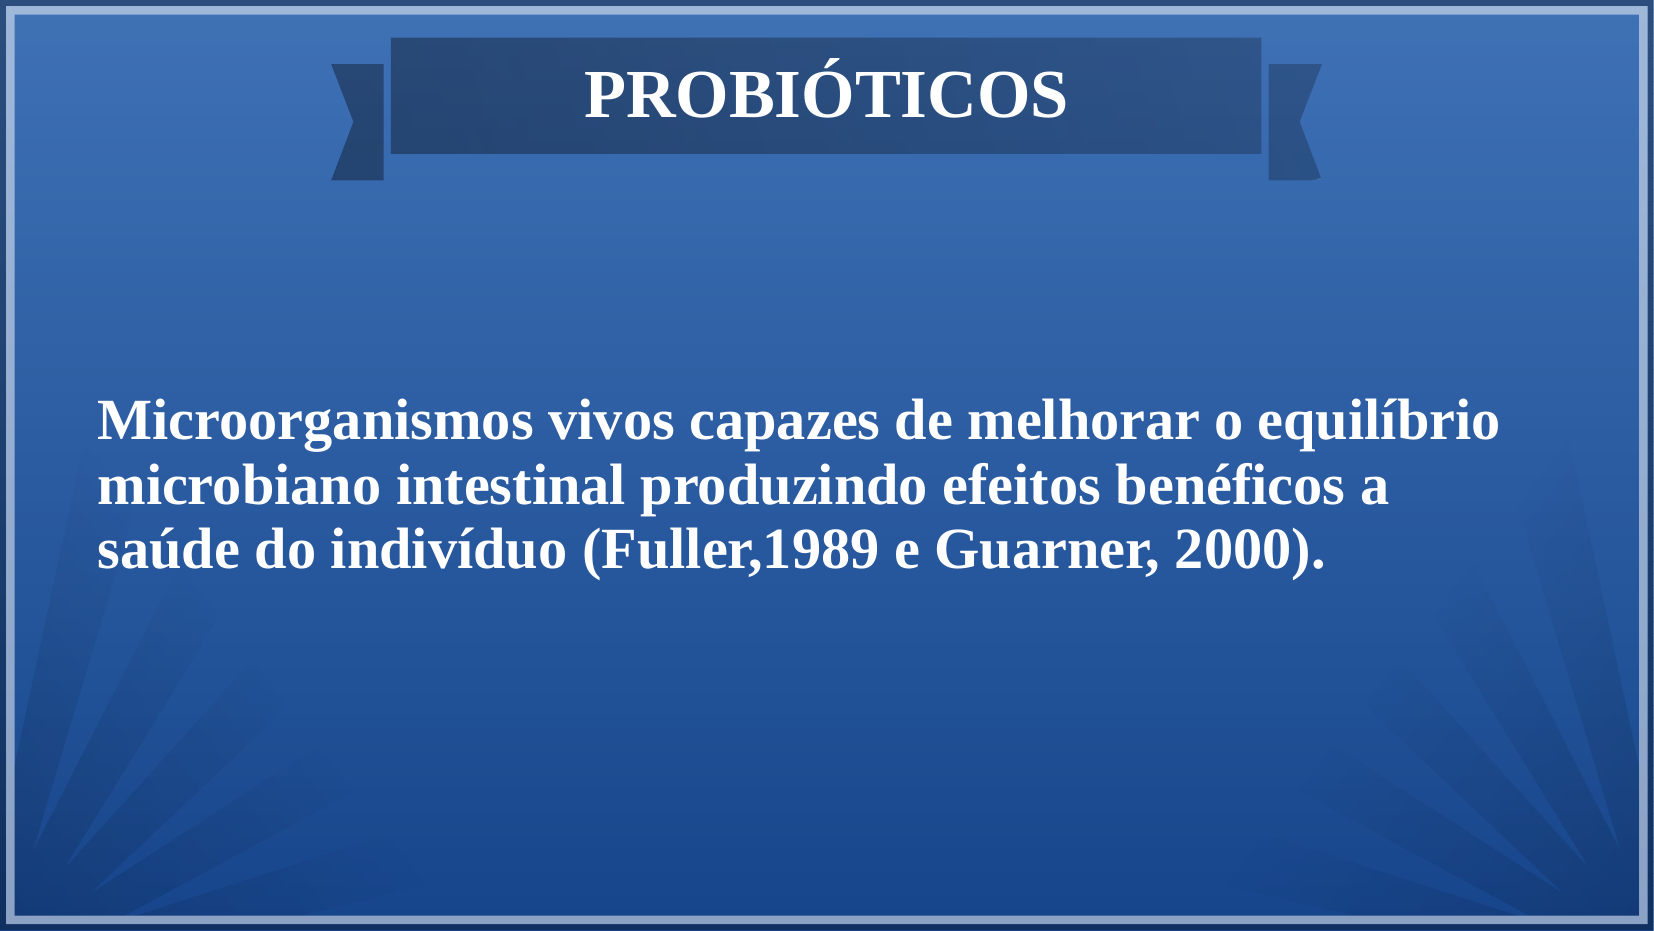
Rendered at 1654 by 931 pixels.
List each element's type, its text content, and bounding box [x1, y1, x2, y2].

text_box Microorganismos vivos capazes de melhorar o equilíbrio microbiano intestinal produzindo efeitos benéficos a saúde do indivíduo (Fuller,1989 e Guarner, 2000). [82, 380, 1548, 589]
title PROBIÓTICOS [389, 35, 1264, 154]
